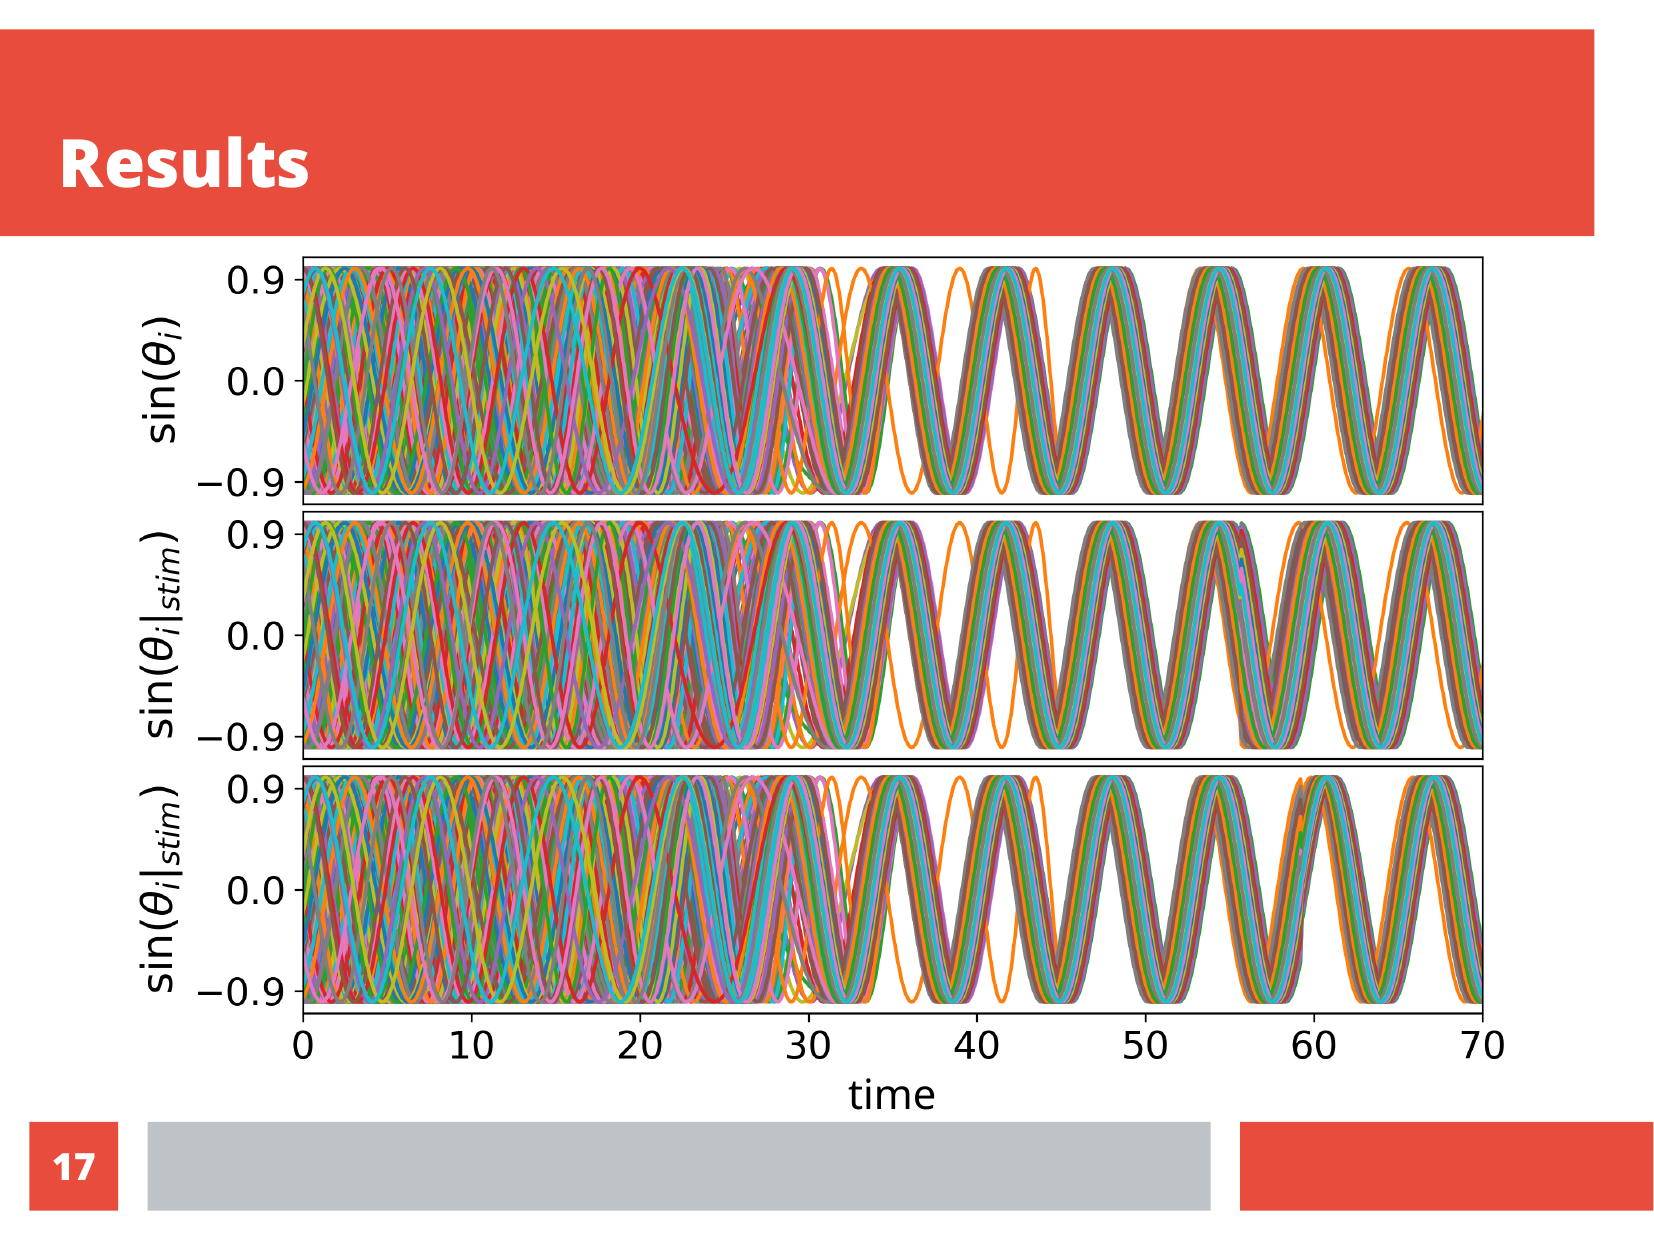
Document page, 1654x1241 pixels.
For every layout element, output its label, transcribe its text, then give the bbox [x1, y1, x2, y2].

title Results [58, 58, 1595, 207]
picture [138, 251, 1508, 1069]
text_box time [833, 1057, 1059, 1121]
